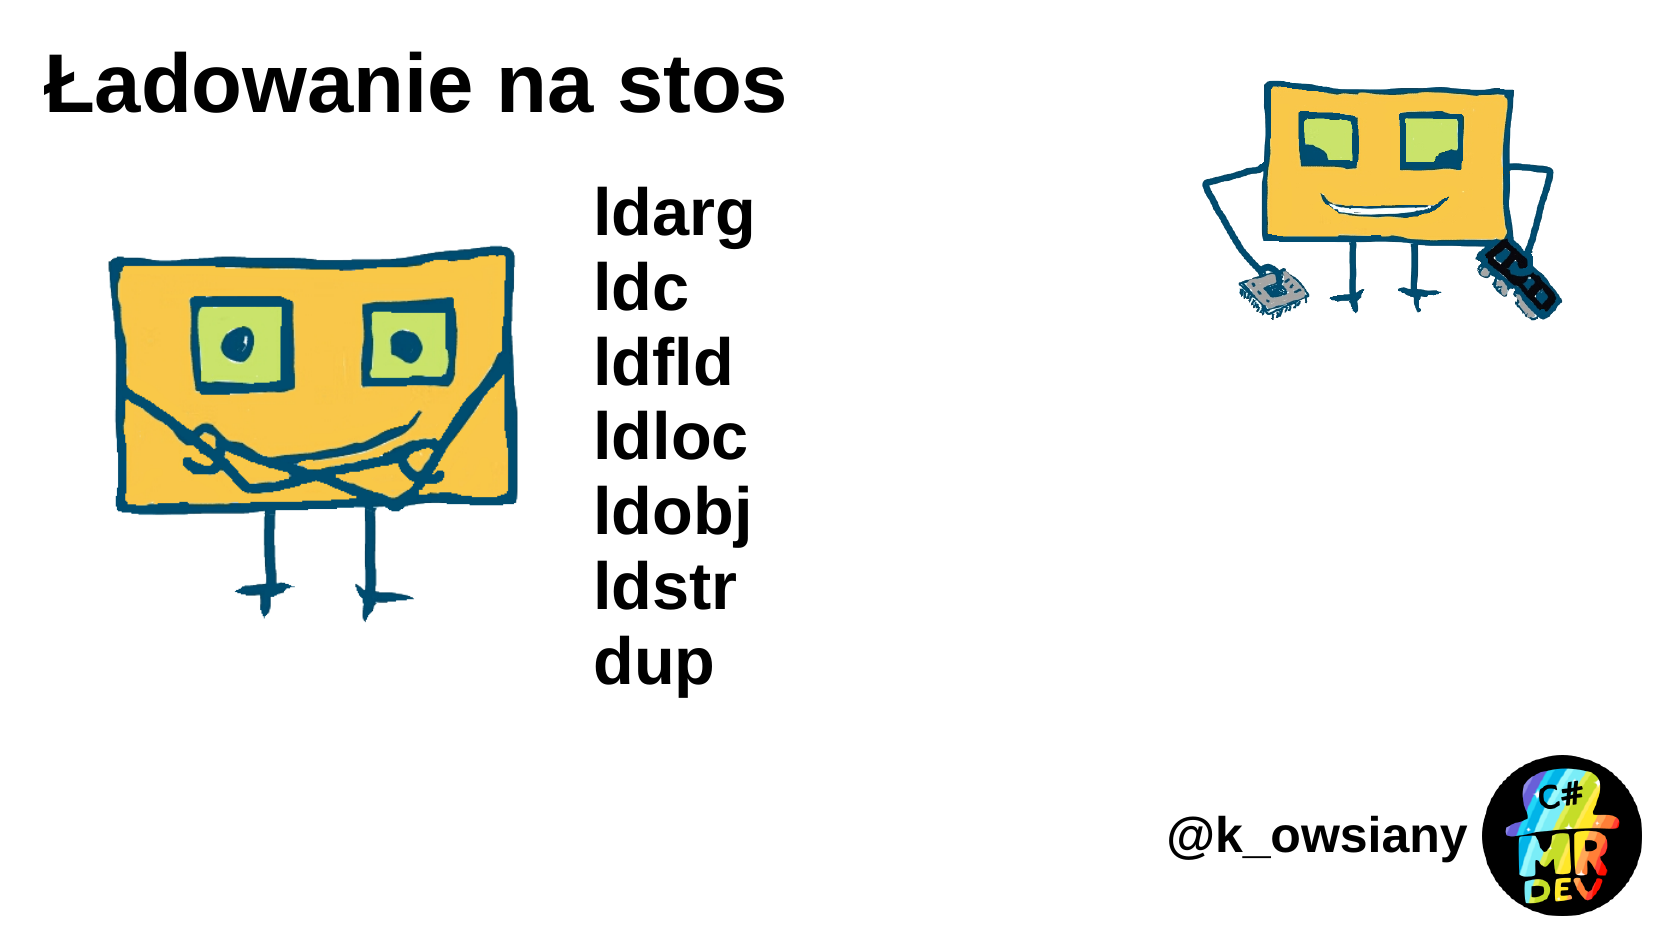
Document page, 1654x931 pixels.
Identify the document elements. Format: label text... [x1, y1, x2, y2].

picture [100, 242, 525, 626]
picture [1482, 755, 1642, 916]
text_box ldarg ldc ldfld ldloc ldobj ldstr dup [578, 167, 922, 707]
picture [1198, 78, 1565, 326]
text_box Ładowanie na stos [29, 29, 886, 138]
